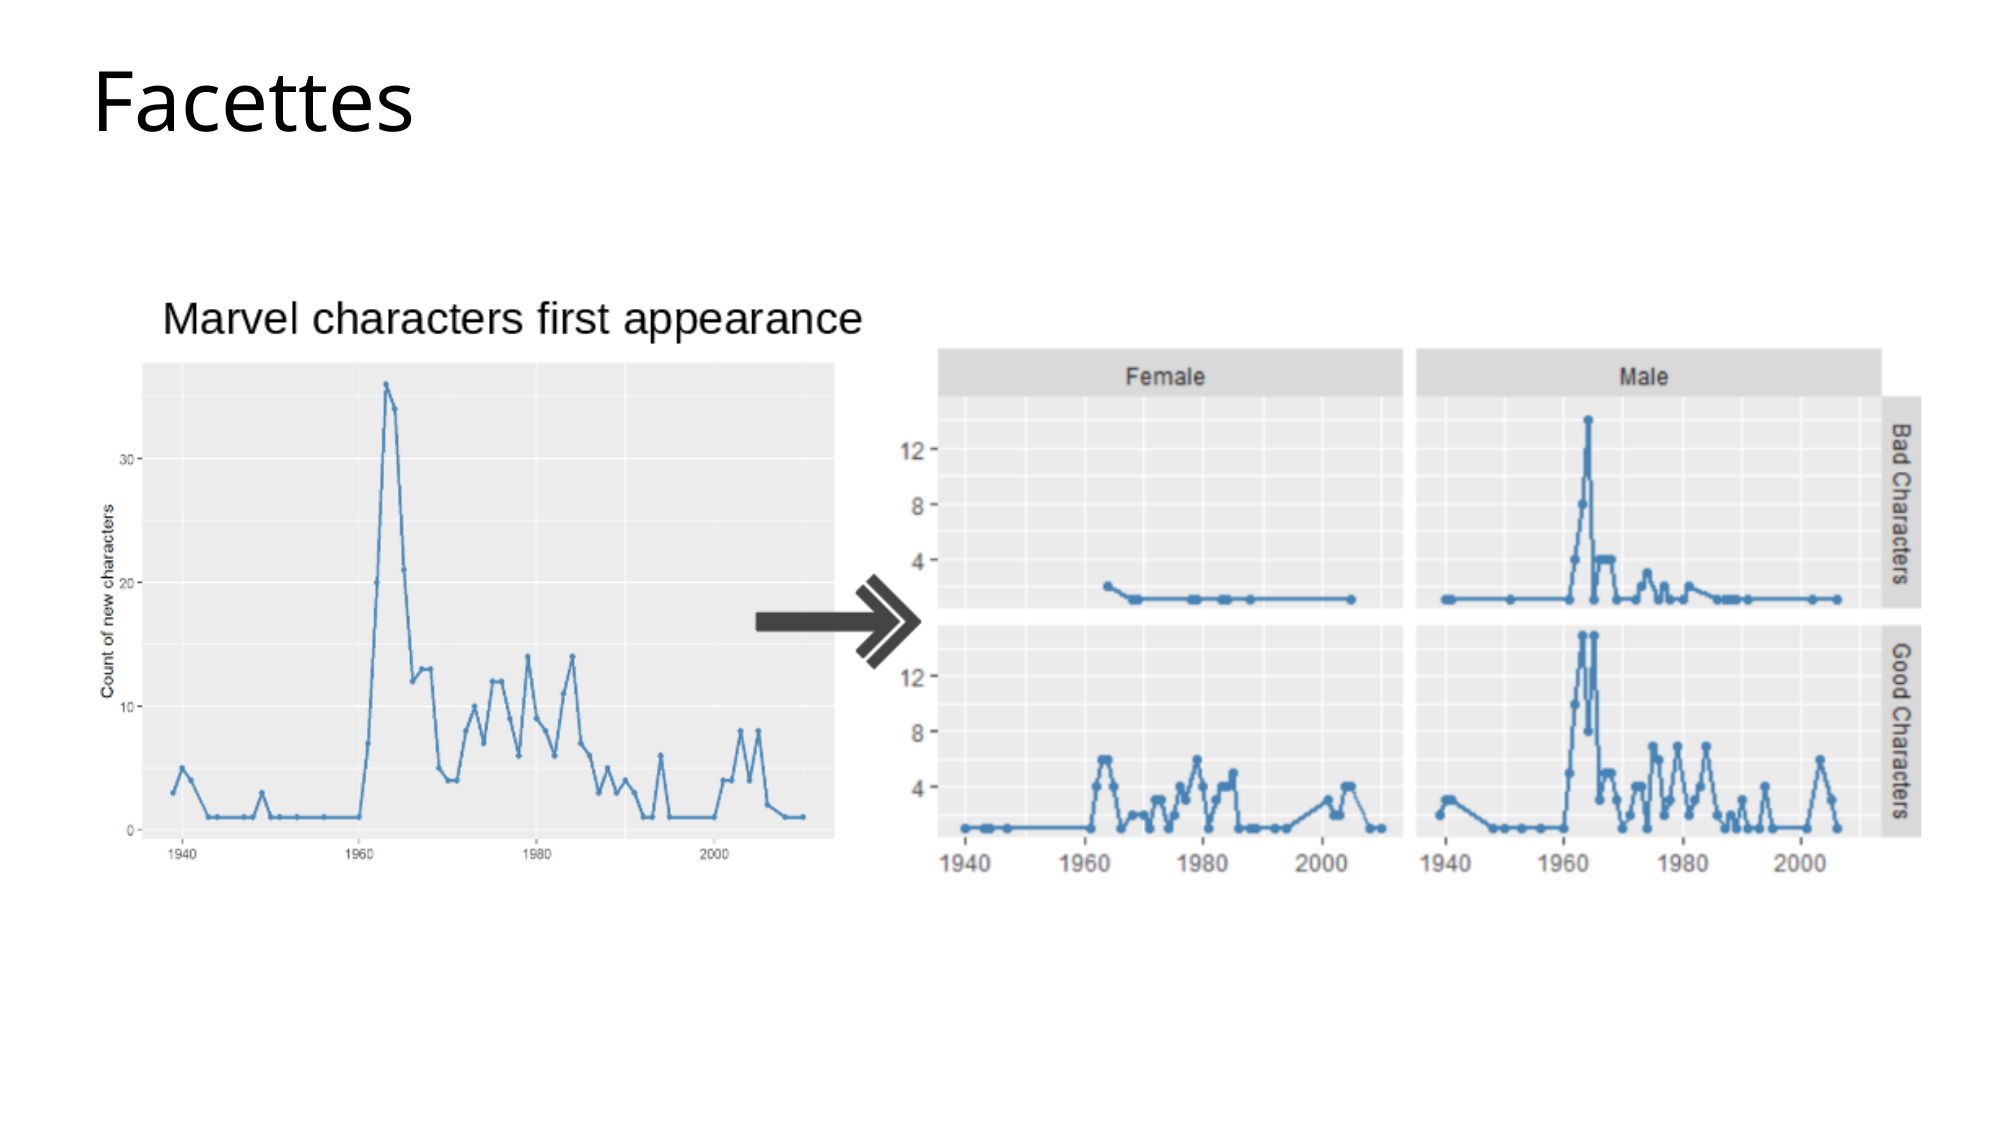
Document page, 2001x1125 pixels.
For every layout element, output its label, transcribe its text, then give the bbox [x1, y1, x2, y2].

text_box Facettes [76, 35, 1571, 178]
picture [81, 295, 1933, 898]
